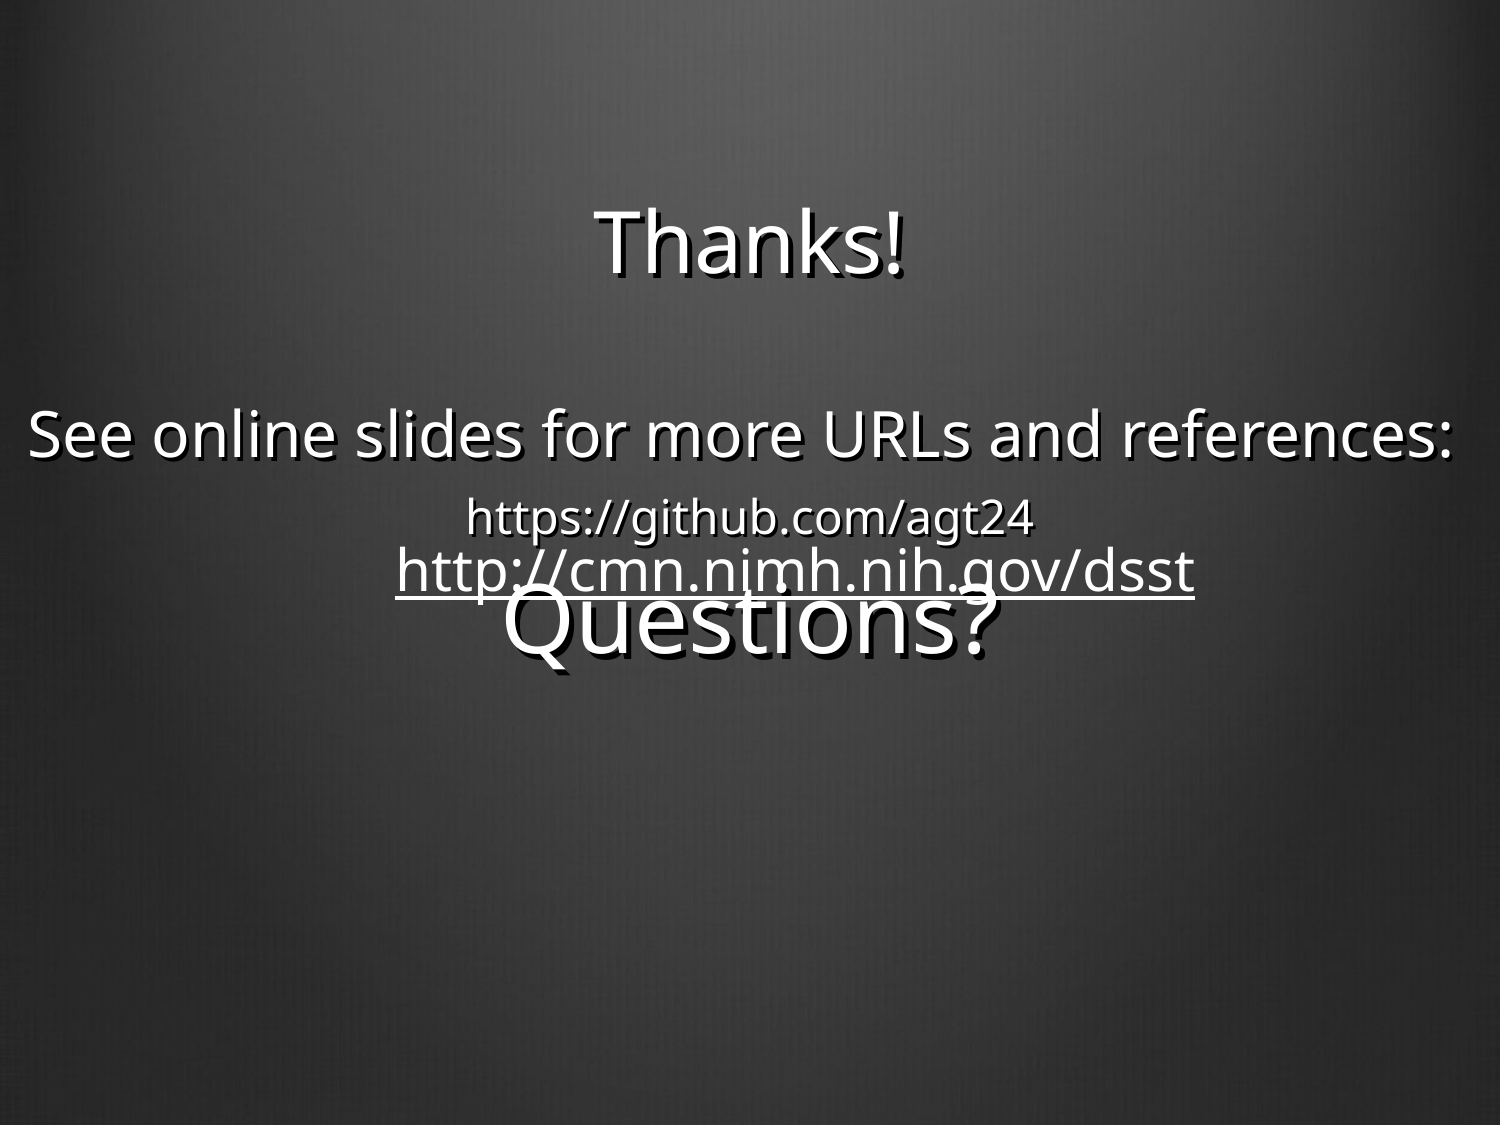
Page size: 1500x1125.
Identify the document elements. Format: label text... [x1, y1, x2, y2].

title Thanks! See online slides for more URLs and references: https://github.com/agt24 Questions? [0, 154, 1500, 913]
text_box http://cmn.nimh.nih.gov/dsst [45, 525, 1500, 612]
